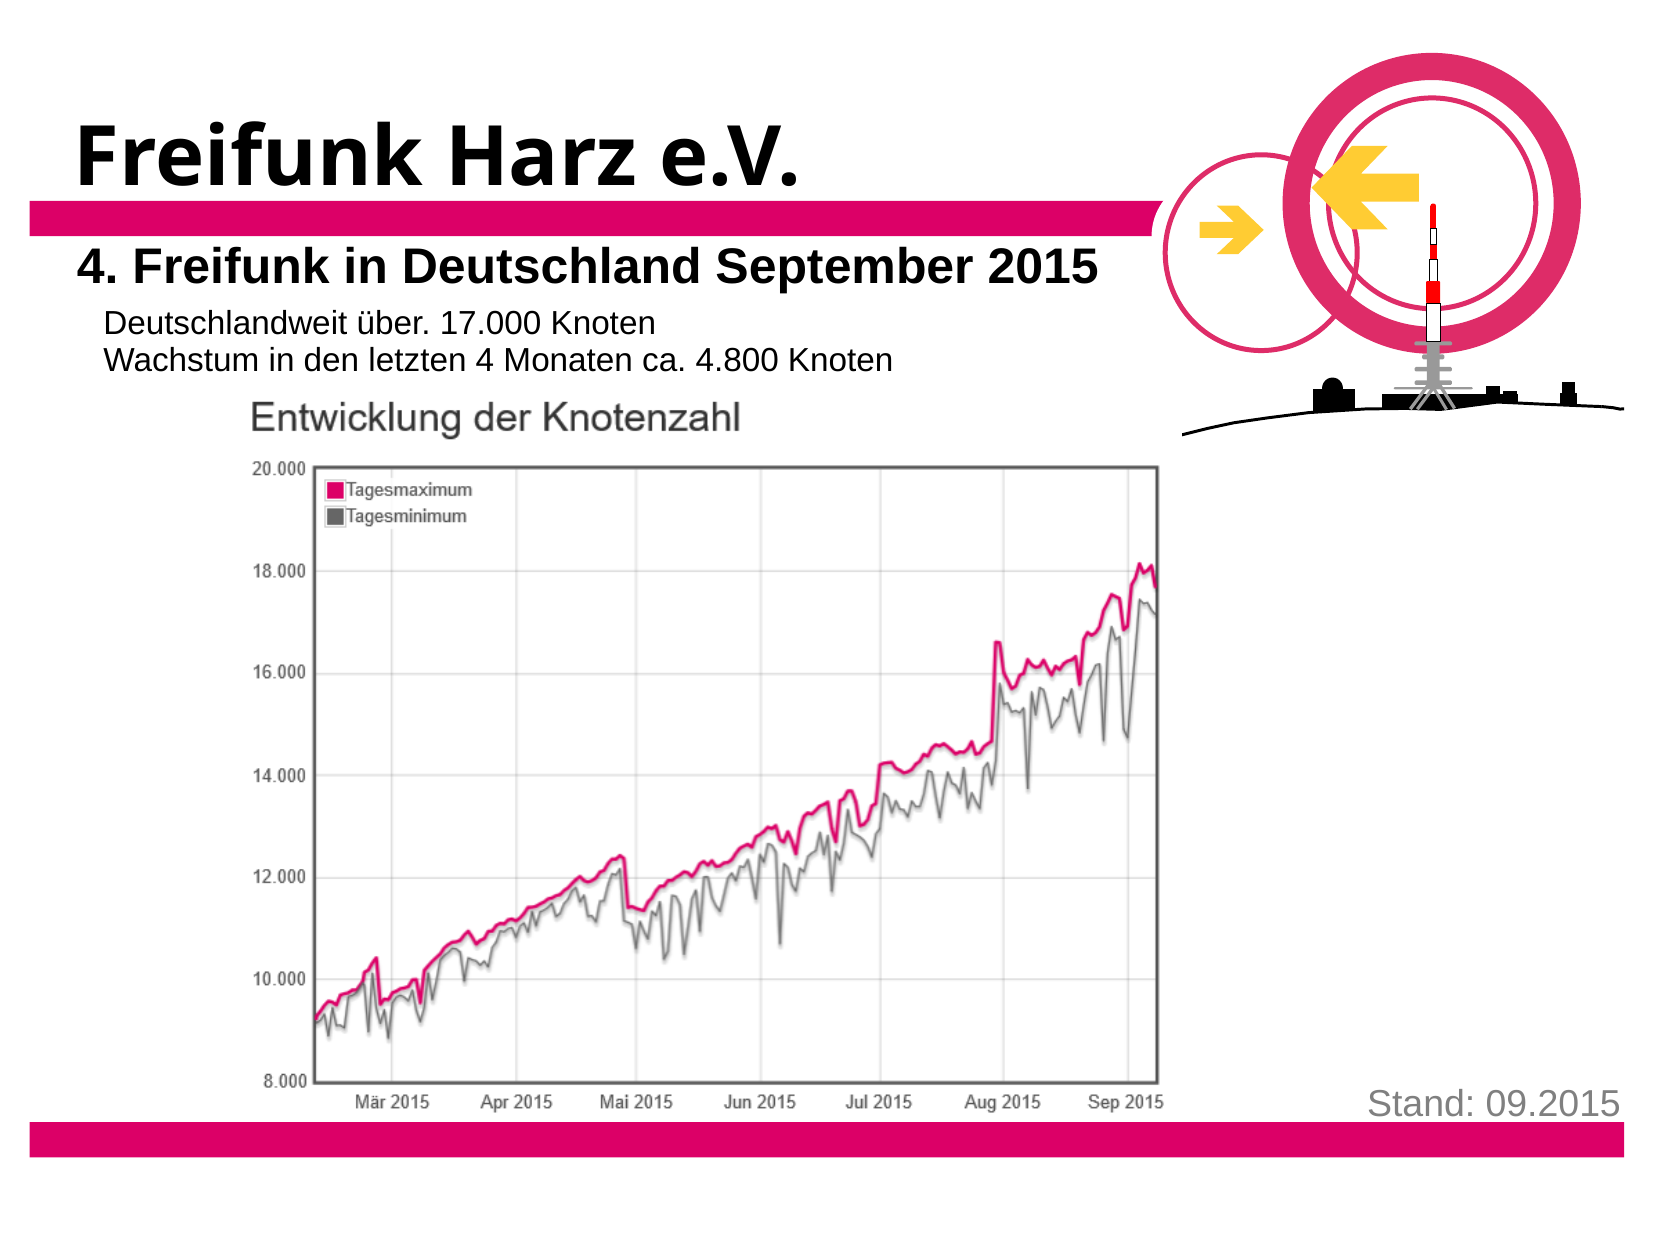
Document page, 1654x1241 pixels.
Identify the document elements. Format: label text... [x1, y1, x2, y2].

subtitle 4. Freifunk in Deutschland September 2015 [76, 206, 1152, 325]
text_box Stand: 09.2015 [1352, 1074, 1654, 1145]
text_box Deutschlandweit über. 17.000 Knoten Wachstum in den letzten 4 Monaten ca. 4.800 Knoten [88, 297, 1123, 523]
picture [236, 391, 1182, 1121]
